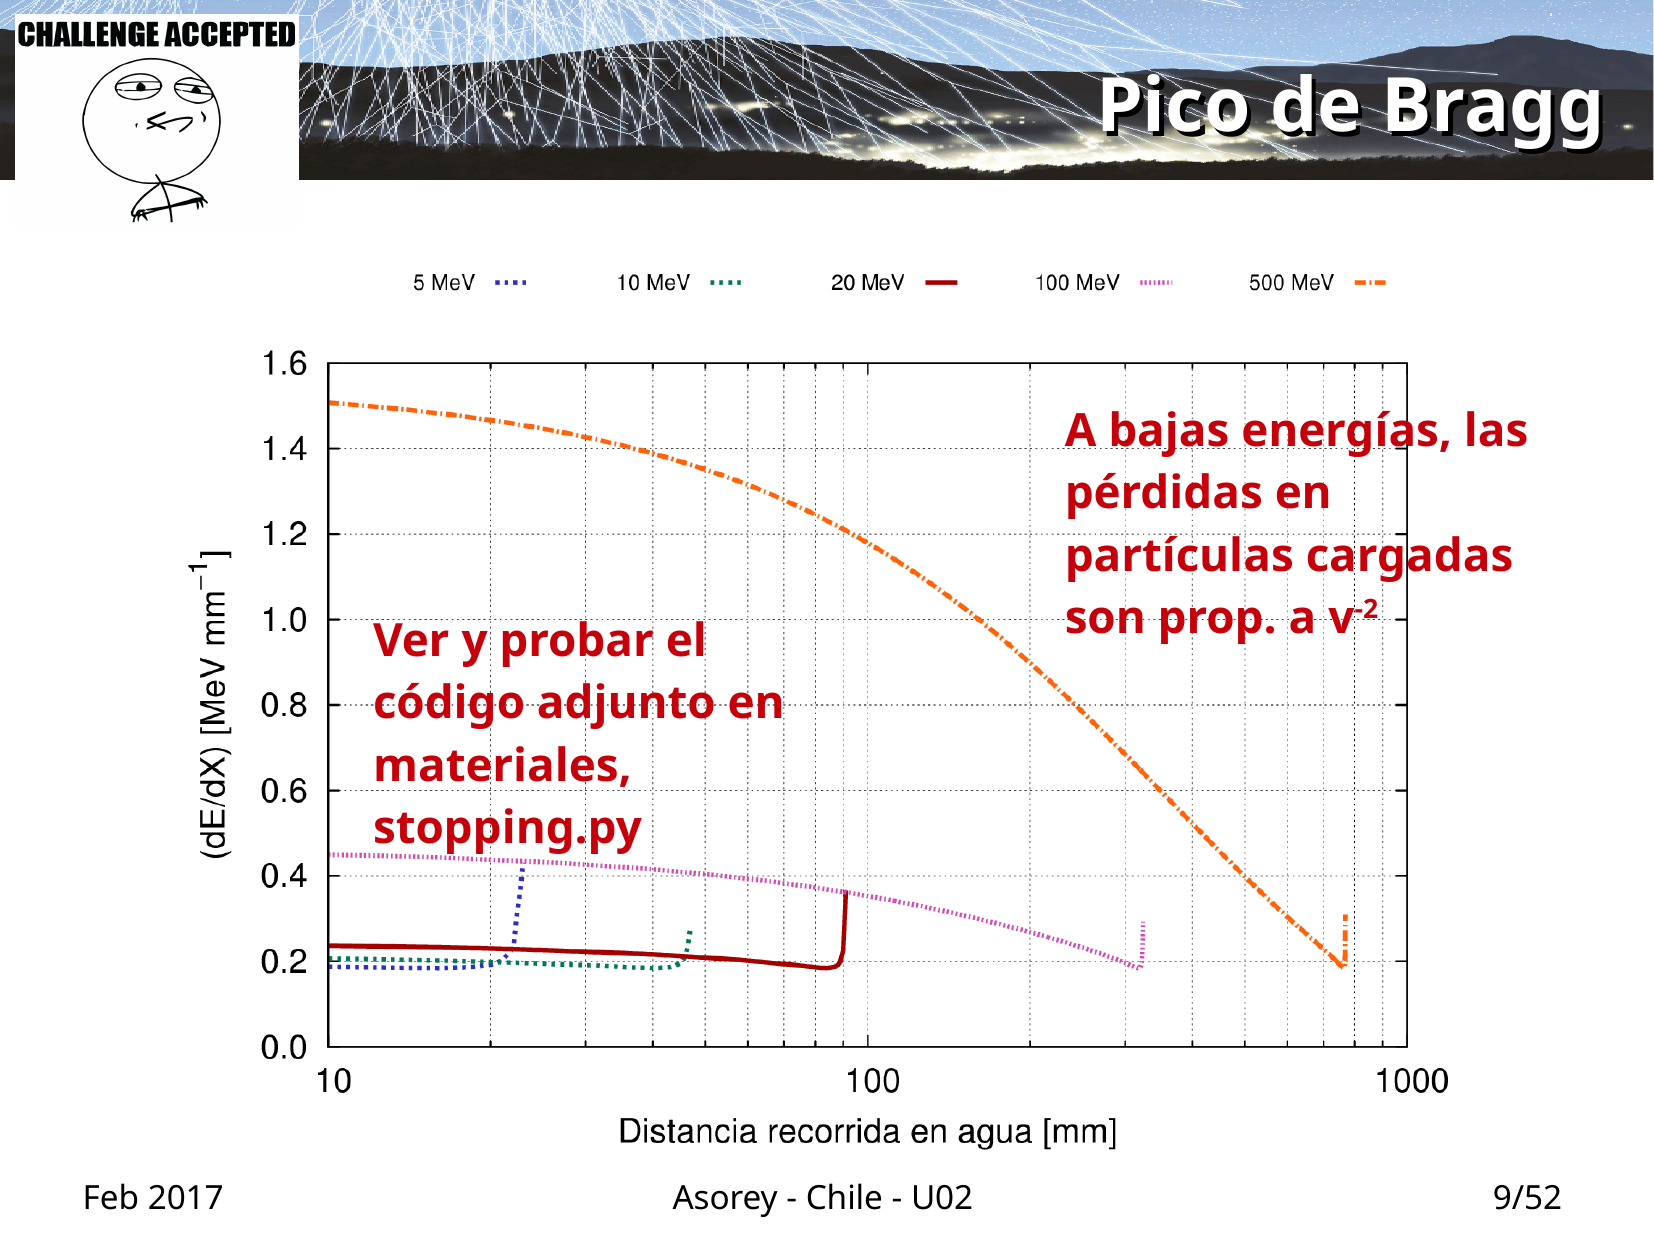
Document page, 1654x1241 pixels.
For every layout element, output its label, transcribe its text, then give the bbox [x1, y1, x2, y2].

picture [182, 254, 1468, 1156]
picture [0, 0, 1654, 226]
text_box A bajas energías, las pérdidas en partículas cargadas son prop. a v-2 [1050, 390, 1562, 594]
title Pico de Bragg [299, 15, 1606, 191]
text_box Ver y probar el código adjunto en materiales, stopping.py [358, 600, 871, 804]
